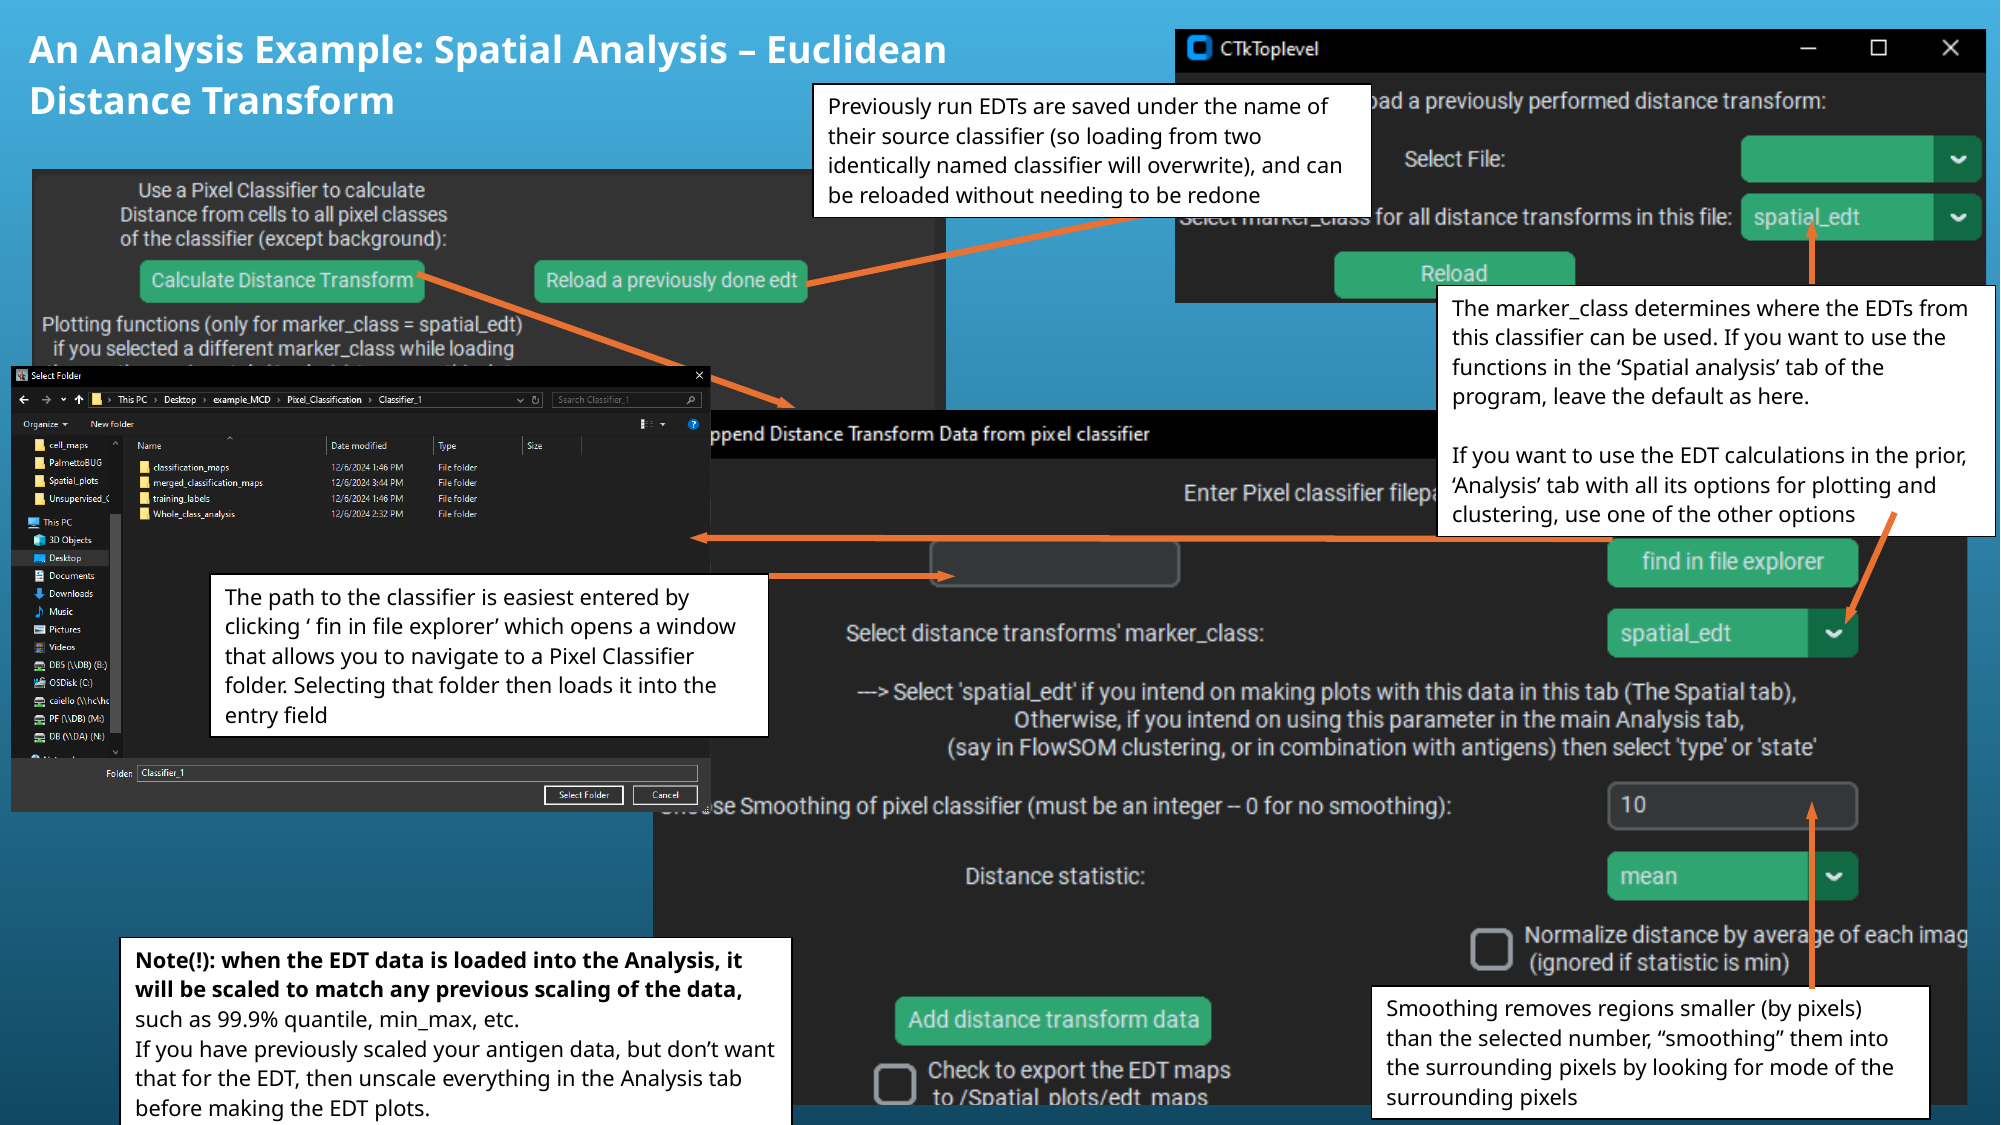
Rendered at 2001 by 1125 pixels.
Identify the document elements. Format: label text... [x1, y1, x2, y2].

text_box Smoothing removes regions smaller (by pixels) than the selected number, “smoothing” them into the surrounding pixels by looking for mode of the surrounding pixels [1371, 986, 1931, 1108]
text_box The path to the classifier is easiest entered by clicking ‘ fin in file explorer’ which opens a window that allows you to navigate to a Pixel Classifier folder. Selecting that folder then loads it into the entry field [209, 574, 769, 698]
picture [11, 170, 1968, 1105]
text_box The marker_class determines where the EDTs from this classifier can be used. If you want to use the functions in the ‘Spatial analysis’ tab of the program, leave the default as here. If you want to use the EDT calculations in the prior, ‘Analysis’ tab with all its options for plotting and clustering, use one of the other options [1437, 285, 1996, 517]
text_box An Analysis Example: Spatial Analysis – Euclidean Distance Transform [13, 15, 1014, 122]
picture [1175, 29, 1987, 303]
text_box Note(!): when the EDT data is loaded into the Analysis, it will be scaled to match any previous scaling of the data, such as 99.9% quantile, min_max, etc. If you have previously scaled your antigen data, but don’t want that for the EDT, then unscale everything in the Analysis tab before making the EDT plots. [120, 937, 793, 1115]
text_box Previously run EDTs are saved under the name of their source classifier (so loading from two identically named classifier will overwrite), and can be reloaded without needing to be redone [812, 84, 1372, 206]
